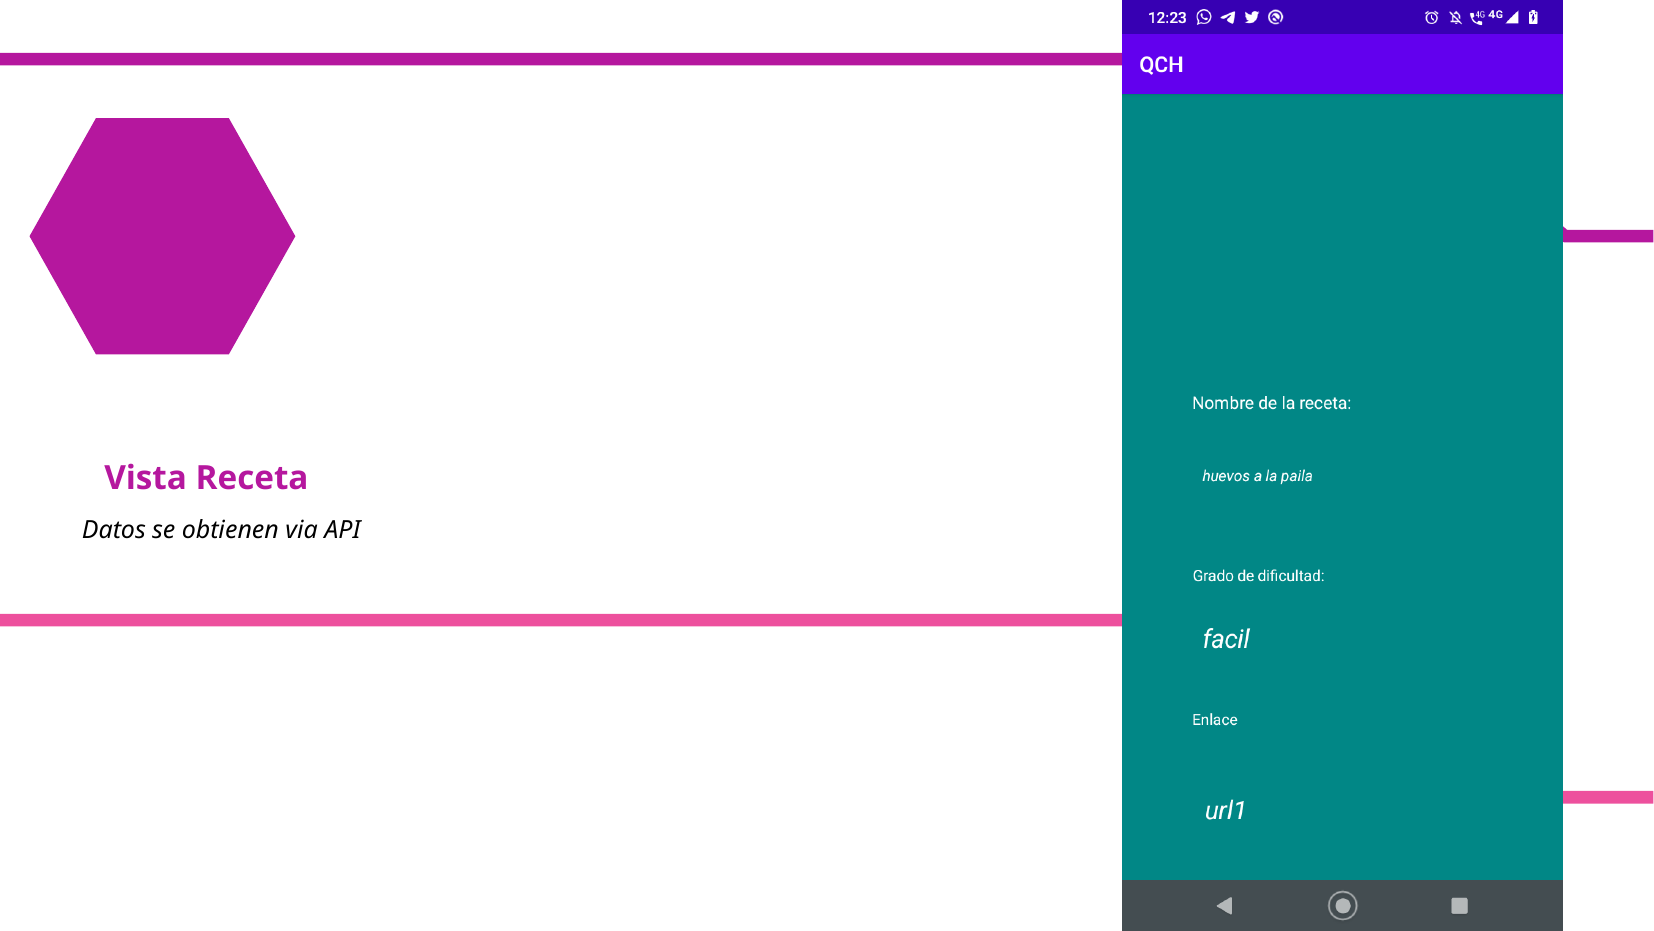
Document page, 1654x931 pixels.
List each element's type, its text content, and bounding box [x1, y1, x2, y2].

text_box [0, 52, 1122, 66]
text_box Datos se obtienen via API [59, 501, 443, 583]
picture [1122, 0, 1563, 931]
text_box [0, 613, 1122, 627]
text_box [1563, 226, 1654, 243]
text_box [29, 118, 296, 355]
text_box Vista Receta [59, 442, 355, 501]
text_box [1563, 790, 1654, 804]
